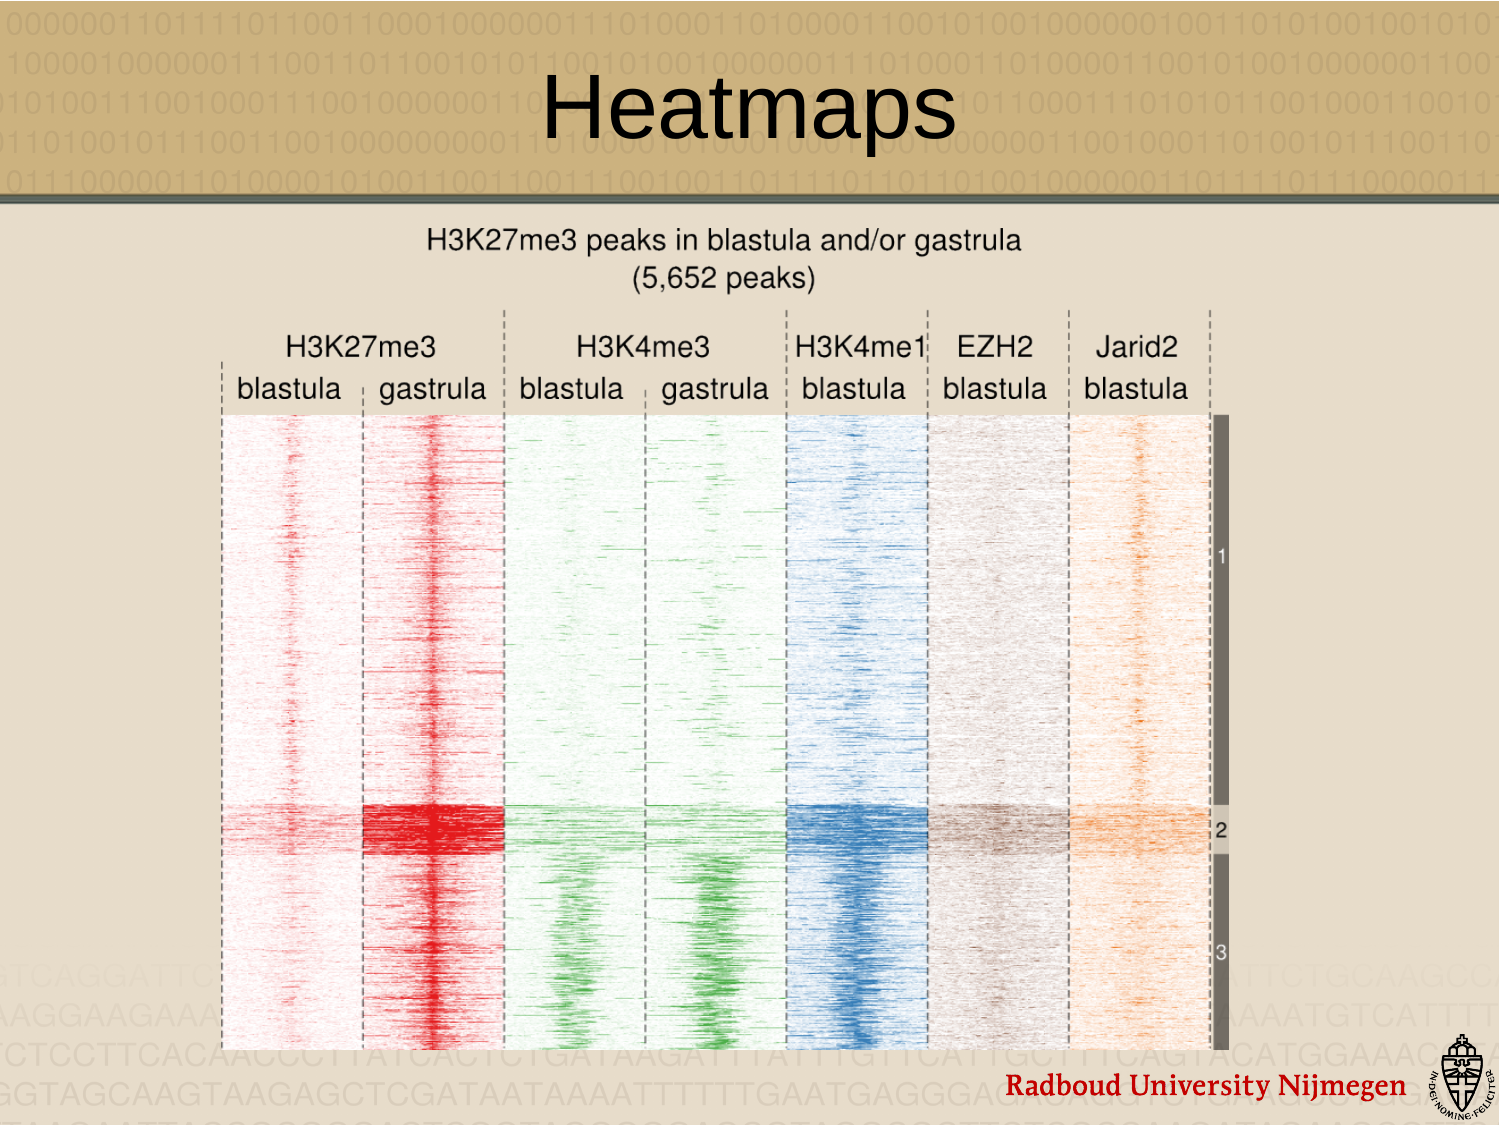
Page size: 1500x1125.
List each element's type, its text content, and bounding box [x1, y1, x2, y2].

picture [0, 1, 1500, 1125]
title Heatmaps [75, 7, 1425, 196]
